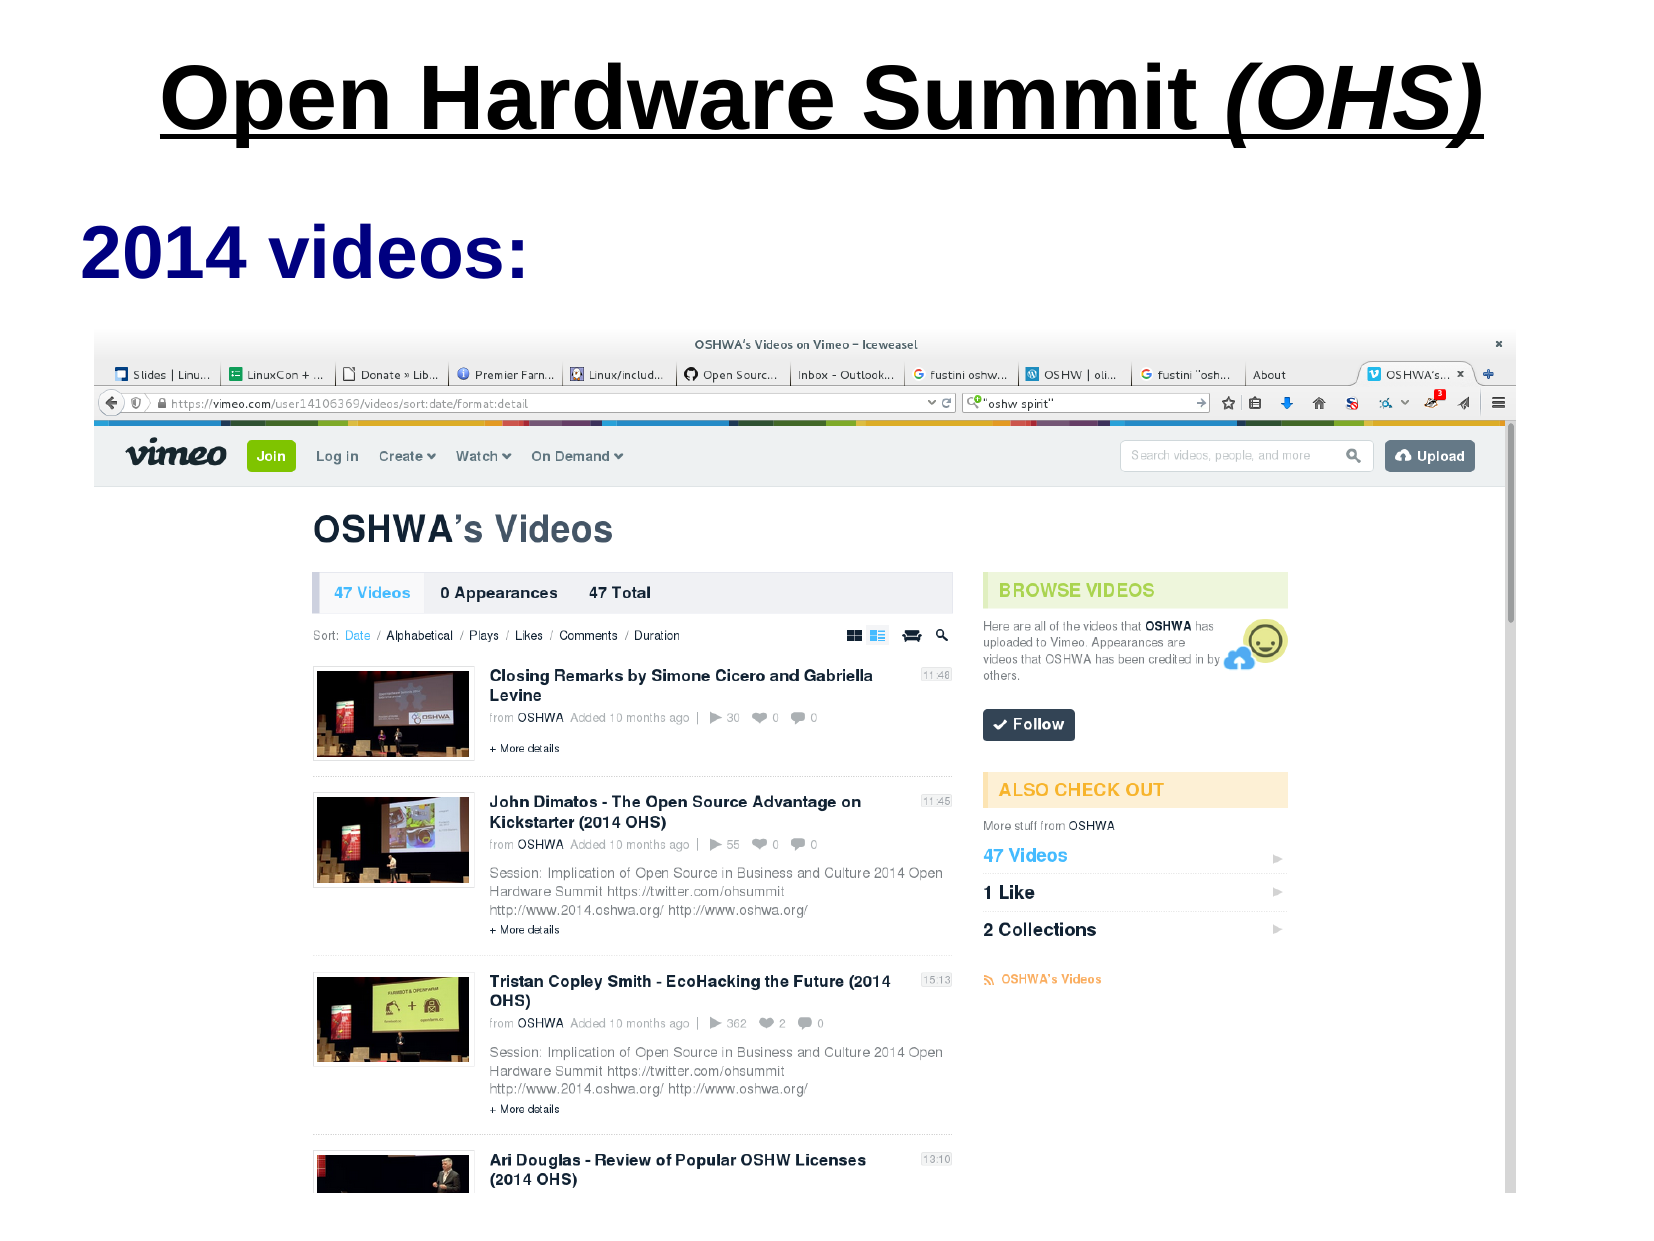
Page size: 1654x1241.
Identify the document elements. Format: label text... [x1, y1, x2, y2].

picture [94, 327, 1516, 1193]
text_box Open Hardware Summit (OHS) [144, 39, 1500, 157]
text_box 2014 videos: [45, 0, 1550, 427]
